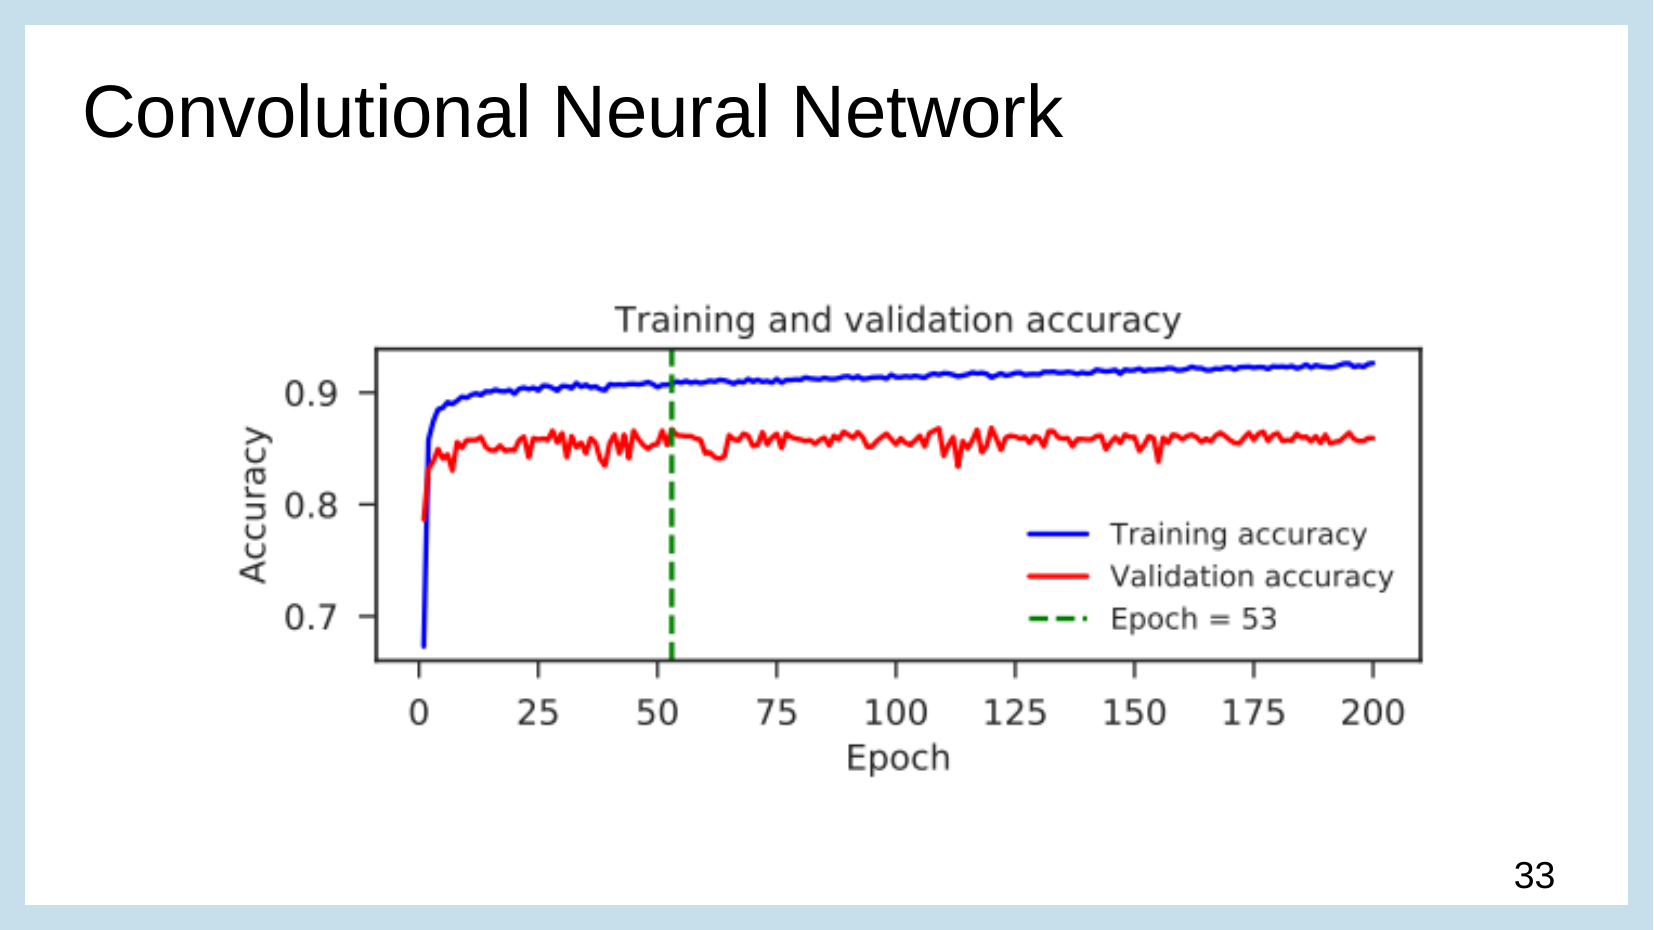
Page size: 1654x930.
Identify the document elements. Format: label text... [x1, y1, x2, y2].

title Convolutional Neural Network [82, 29, 1234, 196]
picture [182, 270, 1471, 810]
